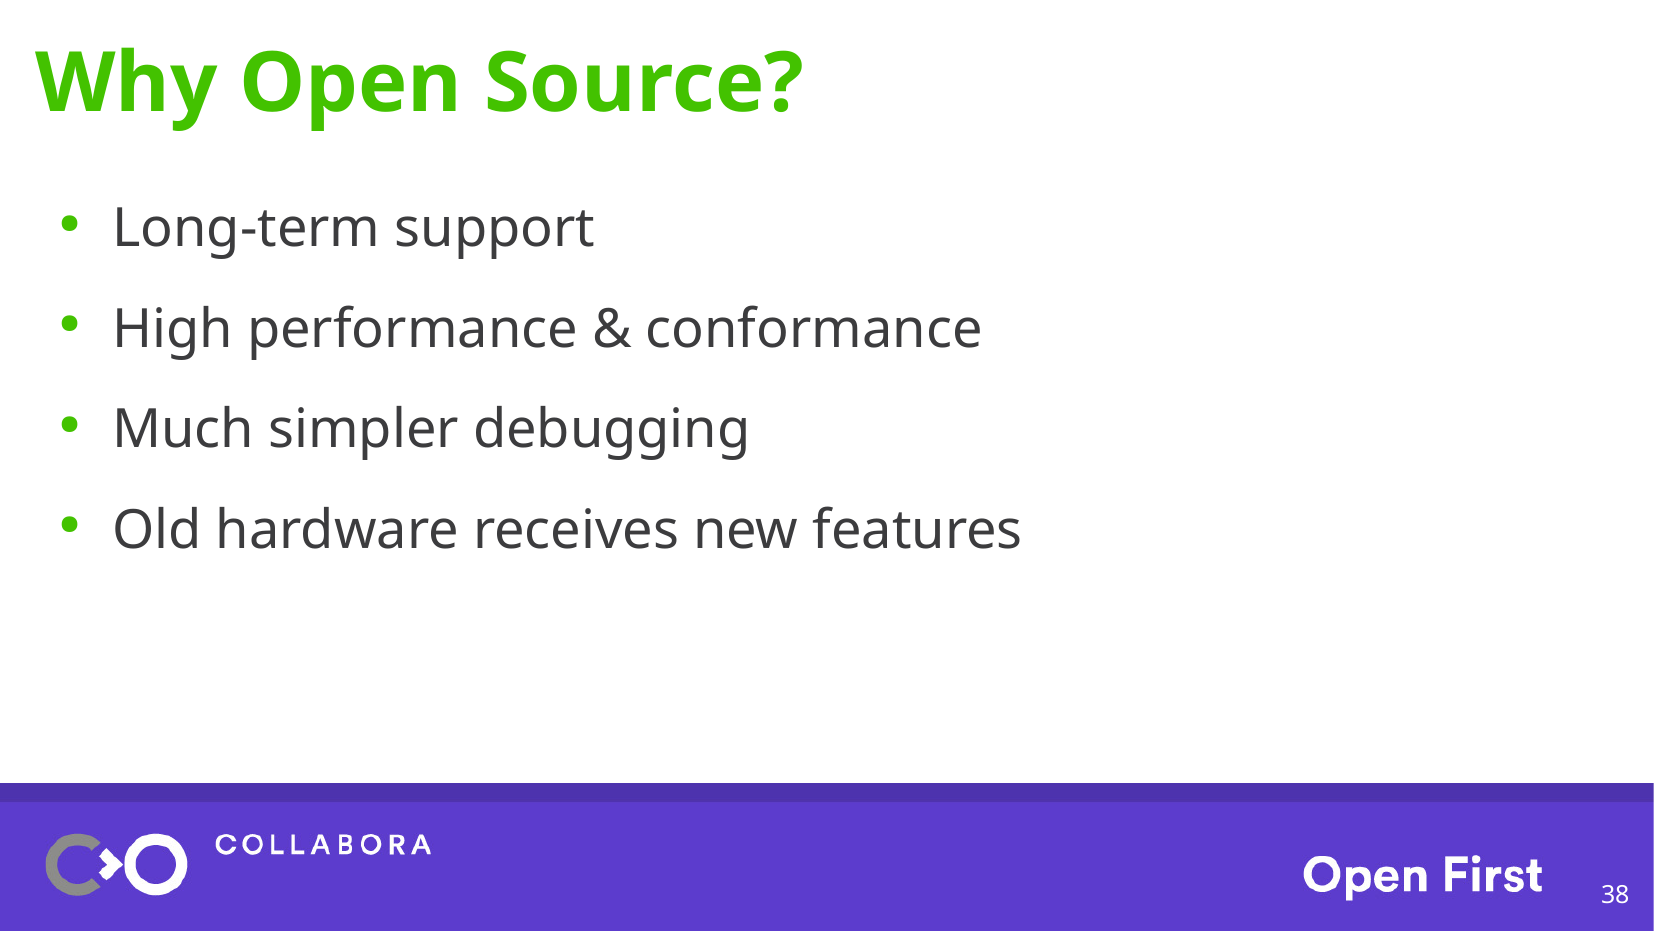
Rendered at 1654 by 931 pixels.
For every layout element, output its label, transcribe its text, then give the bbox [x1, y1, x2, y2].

title Why Open Source? [35, 28, 1609, 192]
list Long-term support High performance & conformance Much simpler debugging Old hardware receives new features [41, 160, 1614, 804]
picture [0, 0, 1654, 931]
